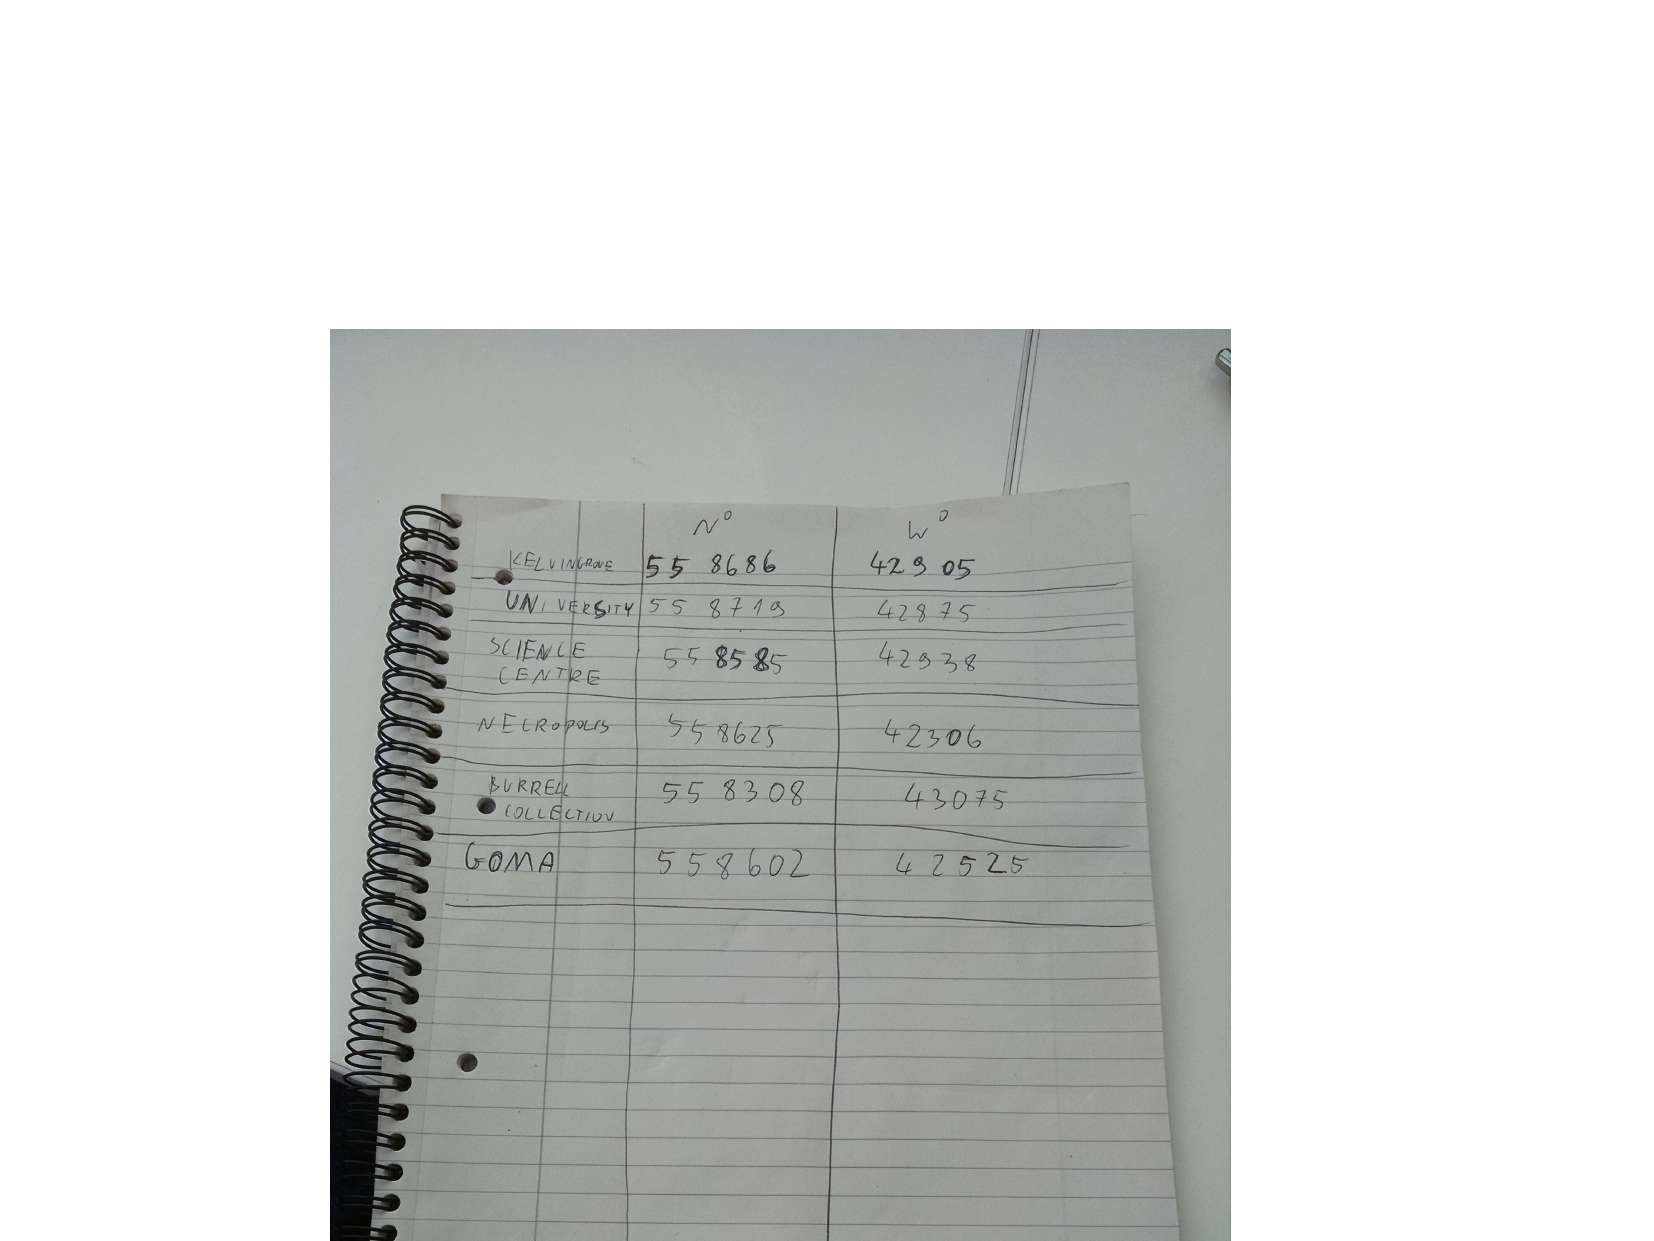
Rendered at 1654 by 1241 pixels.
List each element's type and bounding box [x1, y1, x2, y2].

picture [330, 329, 1231, 1241]
